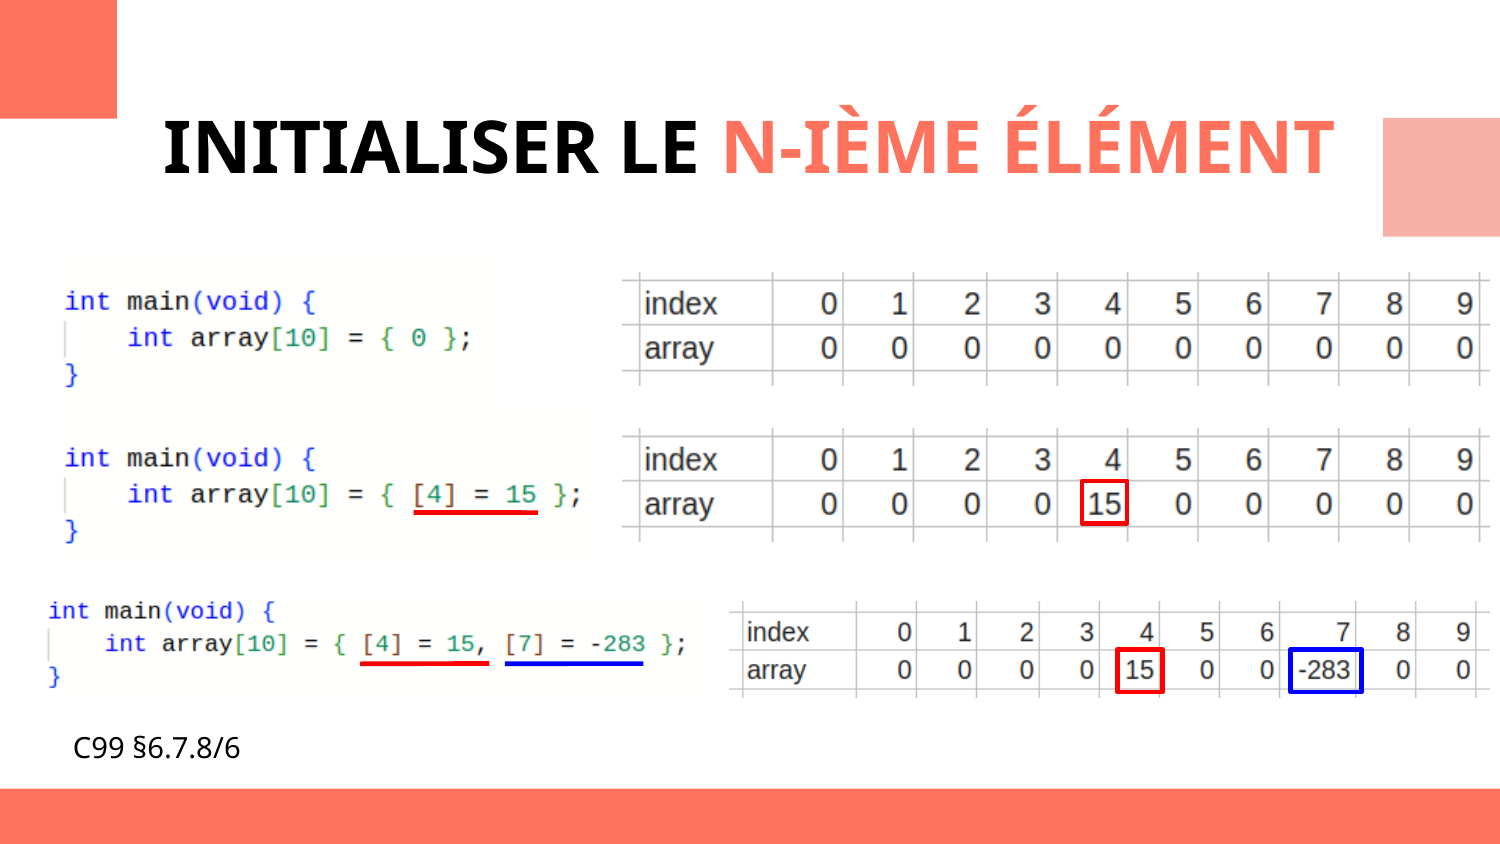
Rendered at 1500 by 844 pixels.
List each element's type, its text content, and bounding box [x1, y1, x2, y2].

text_box C99 §6.7.8/6 [57, 714, 266, 787]
picture [622, 428, 1490, 542]
picture [622, 272, 1490, 386]
picture [45, 596, 709, 698]
picture [729, 601, 1490, 698]
picture [58, 250, 599, 564]
title INITIALISER LE N-IÈME ÉLÉMENT [97, 107, 1402, 181]
